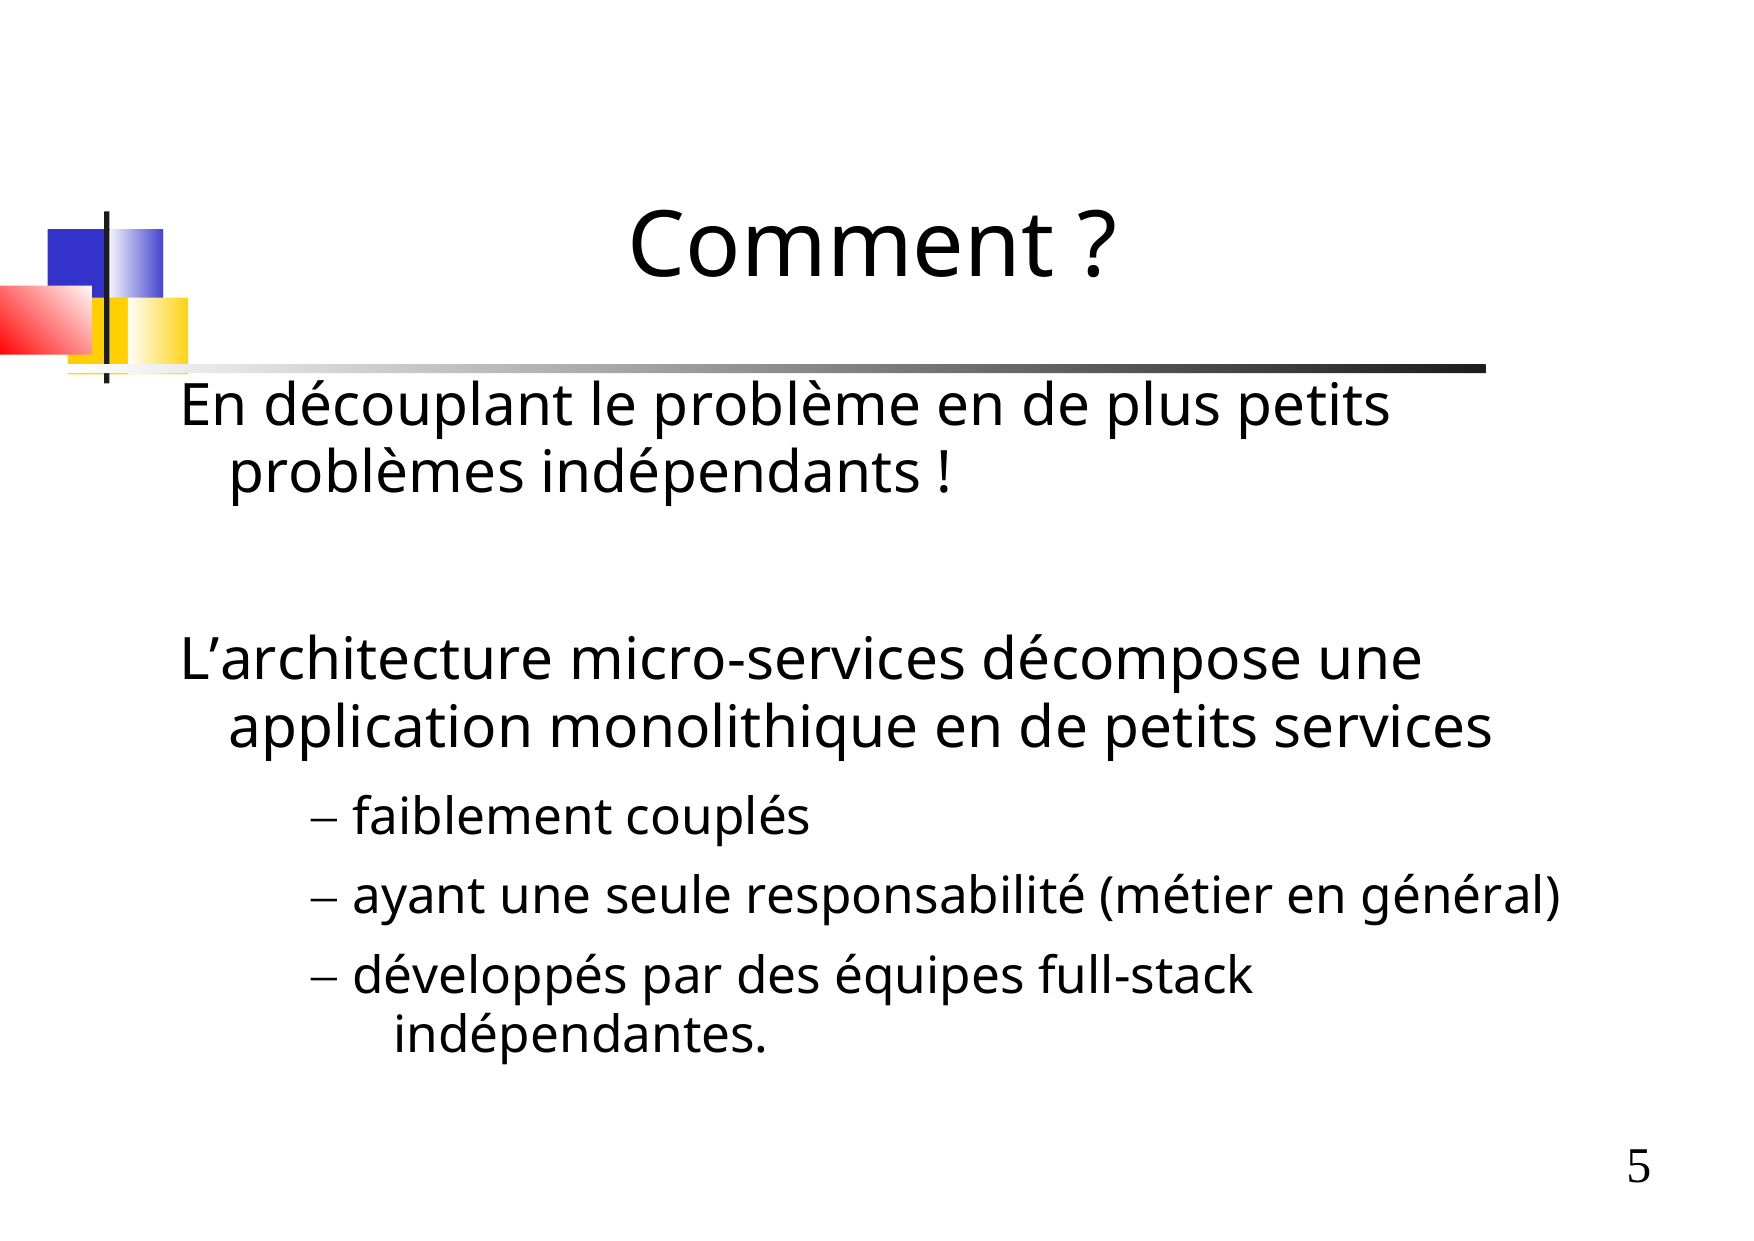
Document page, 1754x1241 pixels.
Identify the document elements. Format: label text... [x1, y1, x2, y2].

title Comment ? [179, 139, 1567, 351]
list En découplant le problème en de plus petits problèmes indépendants ! L’architecture micro-services décompose une application monolithique en de petits services faiblement couplés ayant une seule responsabilité (métier en général) développés par des équipes full-stack indépendantes. [179, 371, 1567, 1091]
